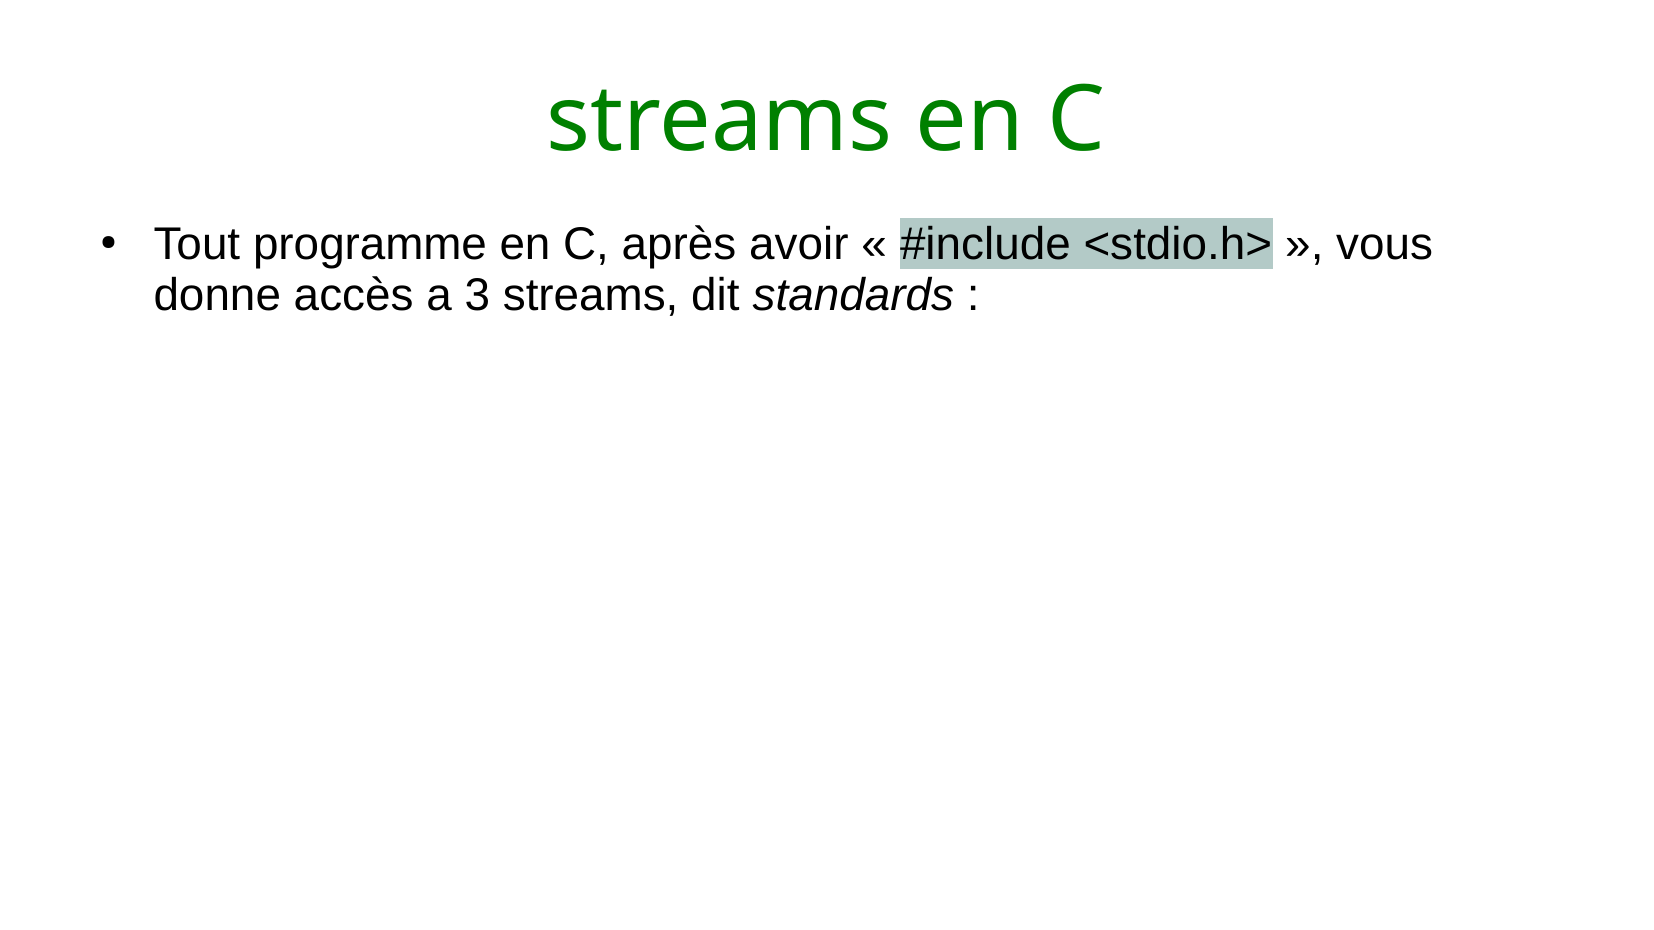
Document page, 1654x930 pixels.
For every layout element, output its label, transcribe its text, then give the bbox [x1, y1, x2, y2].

list Tout programme en C, après avoir « #include <stdio.h> », vous donne accès a 3 streams, dit standards : [82, 217, 1571, 757]
title streams en C [82, 37, 1571, 193]
